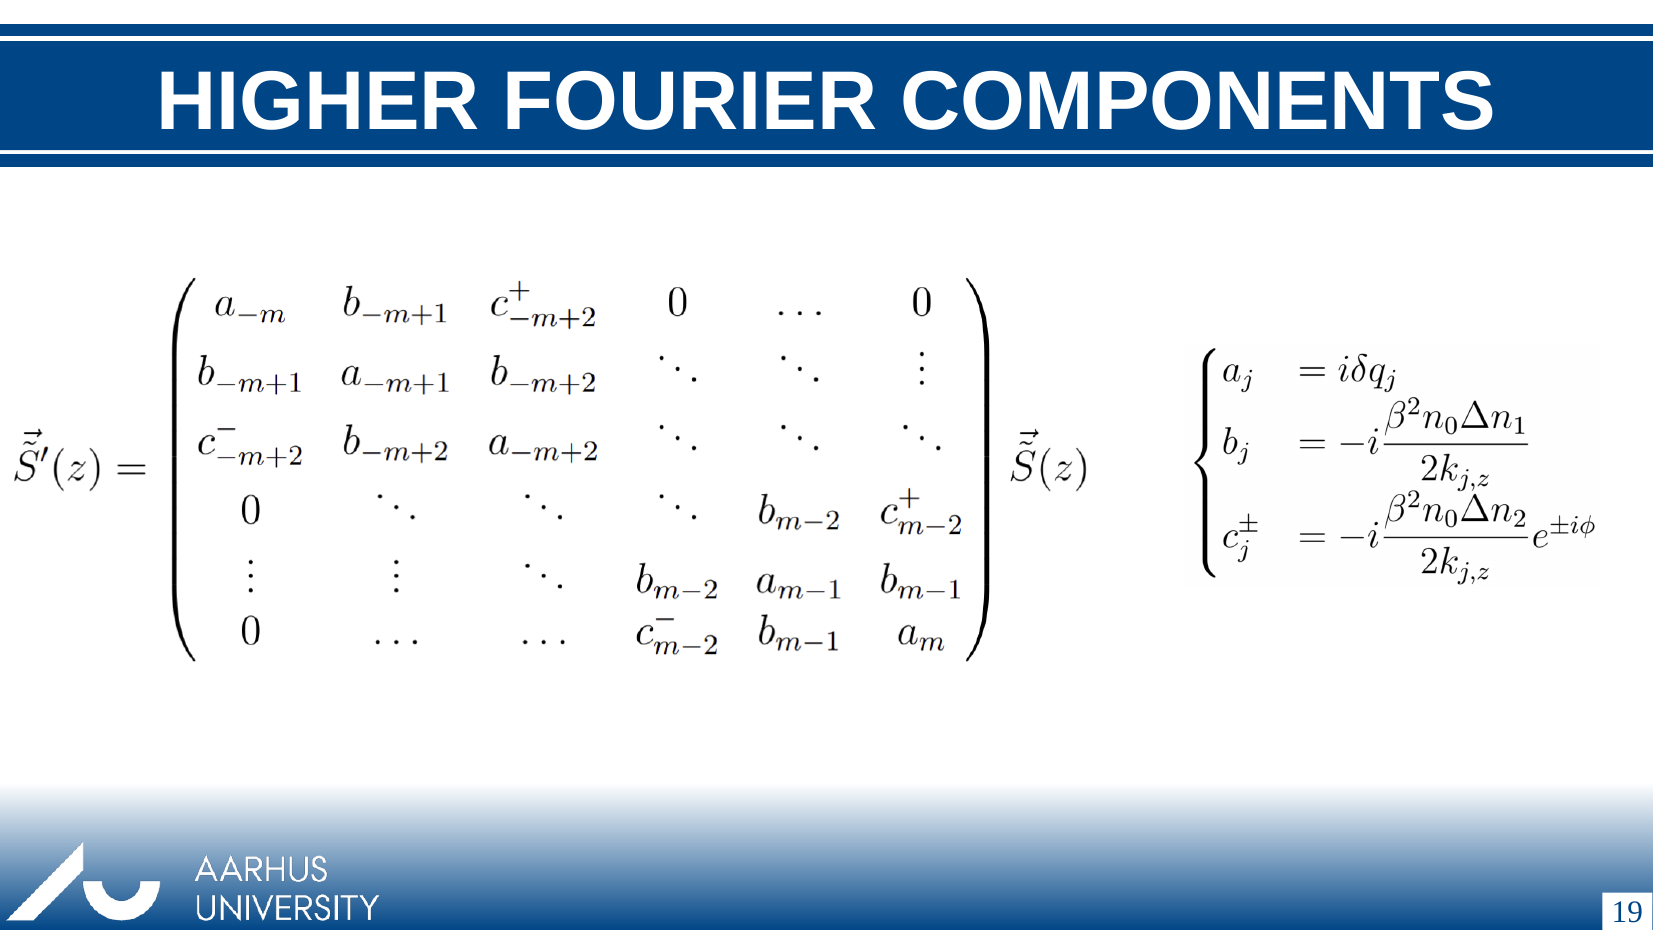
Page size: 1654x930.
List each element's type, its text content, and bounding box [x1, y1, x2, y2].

title HIGHER FOURIER COMPONENTS [0, 41, 1653, 151]
picture [5, 258, 1095, 672]
picture [1182, 342, 1601, 588]
picture [5, 841, 414, 928]
